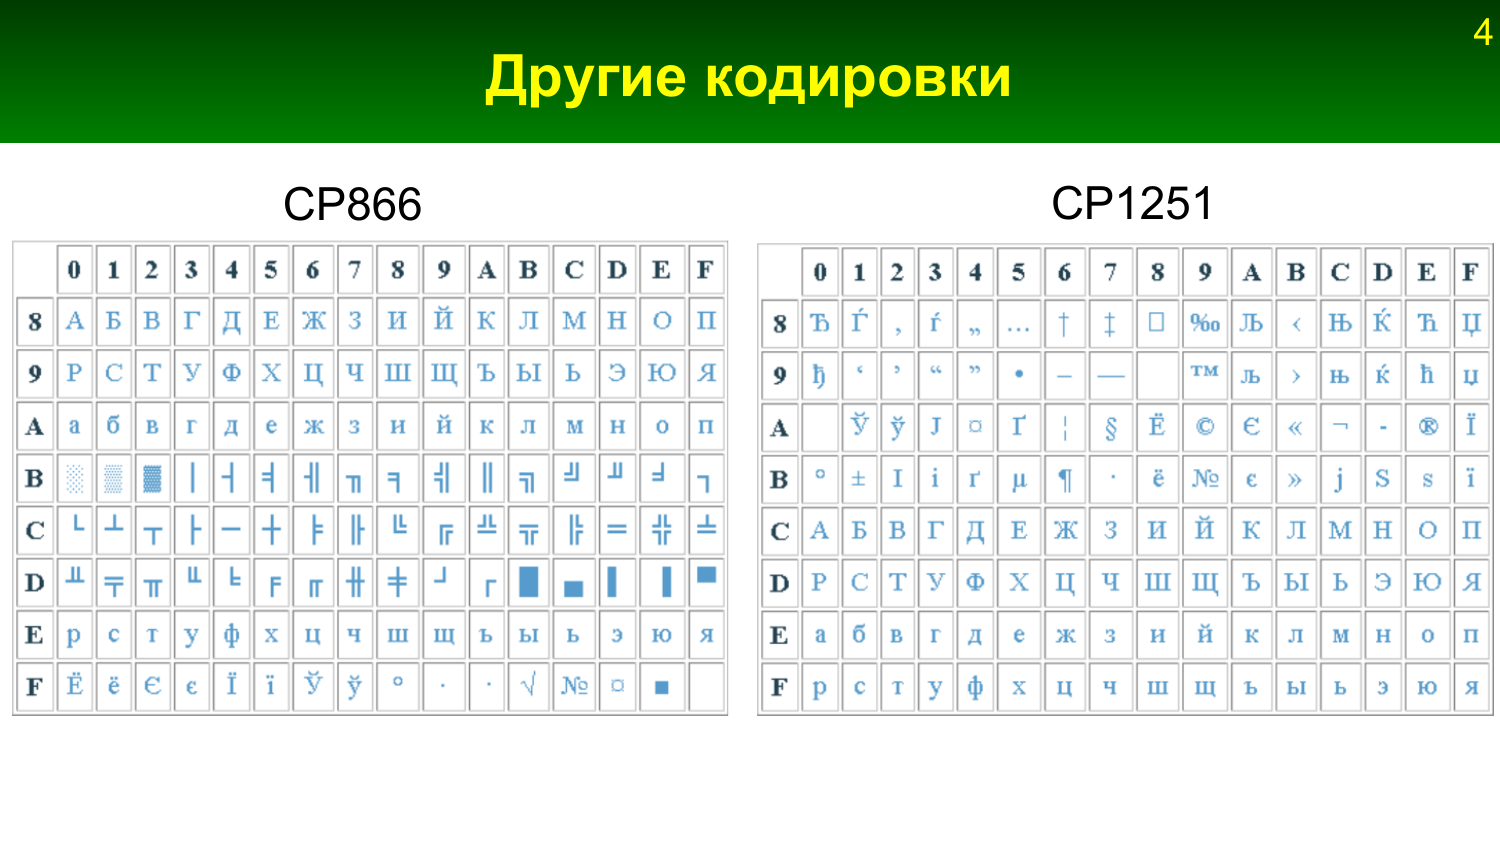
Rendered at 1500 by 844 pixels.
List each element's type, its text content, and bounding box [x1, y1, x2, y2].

picture [753, 236, 1495, 719]
text_box CP866 [282, 167, 438, 238]
title Другие кодировки [112, 11, 1388, 135]
text_box CP1251 [1051, 166, 1232, 237]
picture [10, 236, 729, 719]
